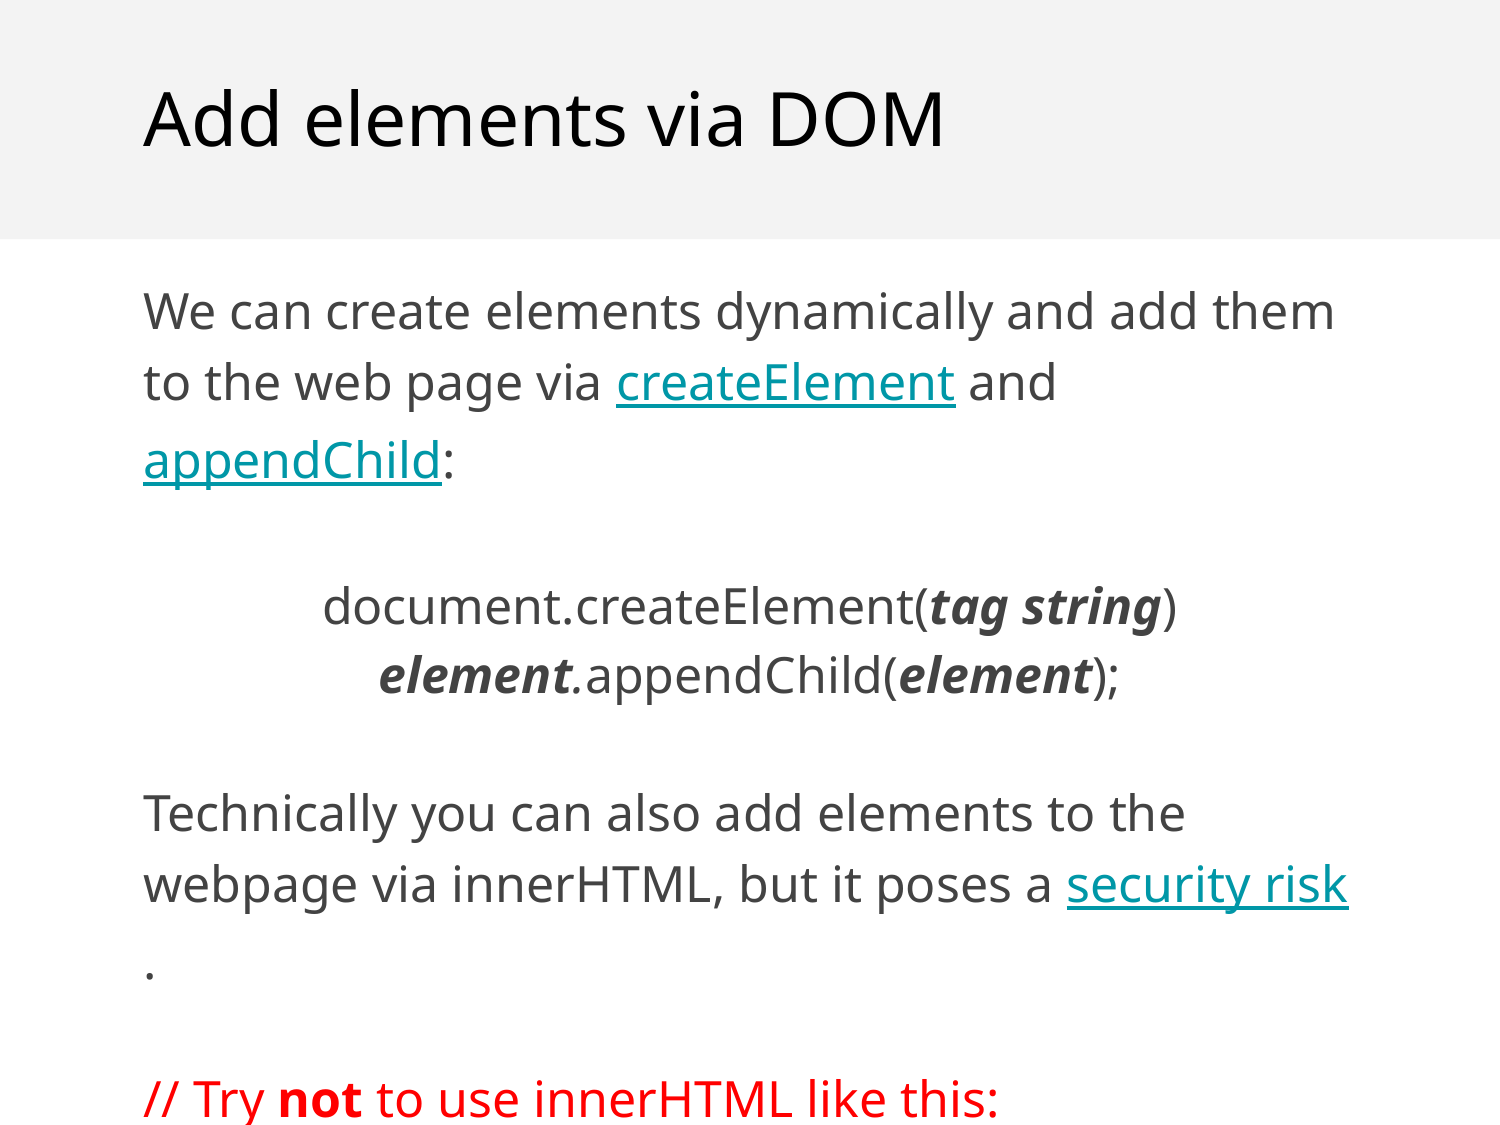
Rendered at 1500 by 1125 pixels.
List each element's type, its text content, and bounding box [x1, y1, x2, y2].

list We can create elements dynamically and add them to the web page via createElement and appendChild: document.createElement(tag string) element.appendChild(element); Technically you can also add elements to the webpage via innerHTML, but it poses a security risk. // Try not to use innerHTML like this: element.innerHTML = '<h1>Hooray!</h1>'; [128, 255, 1372, 1004]
title Add elements via DOM [128, 56, 1372, 183]
